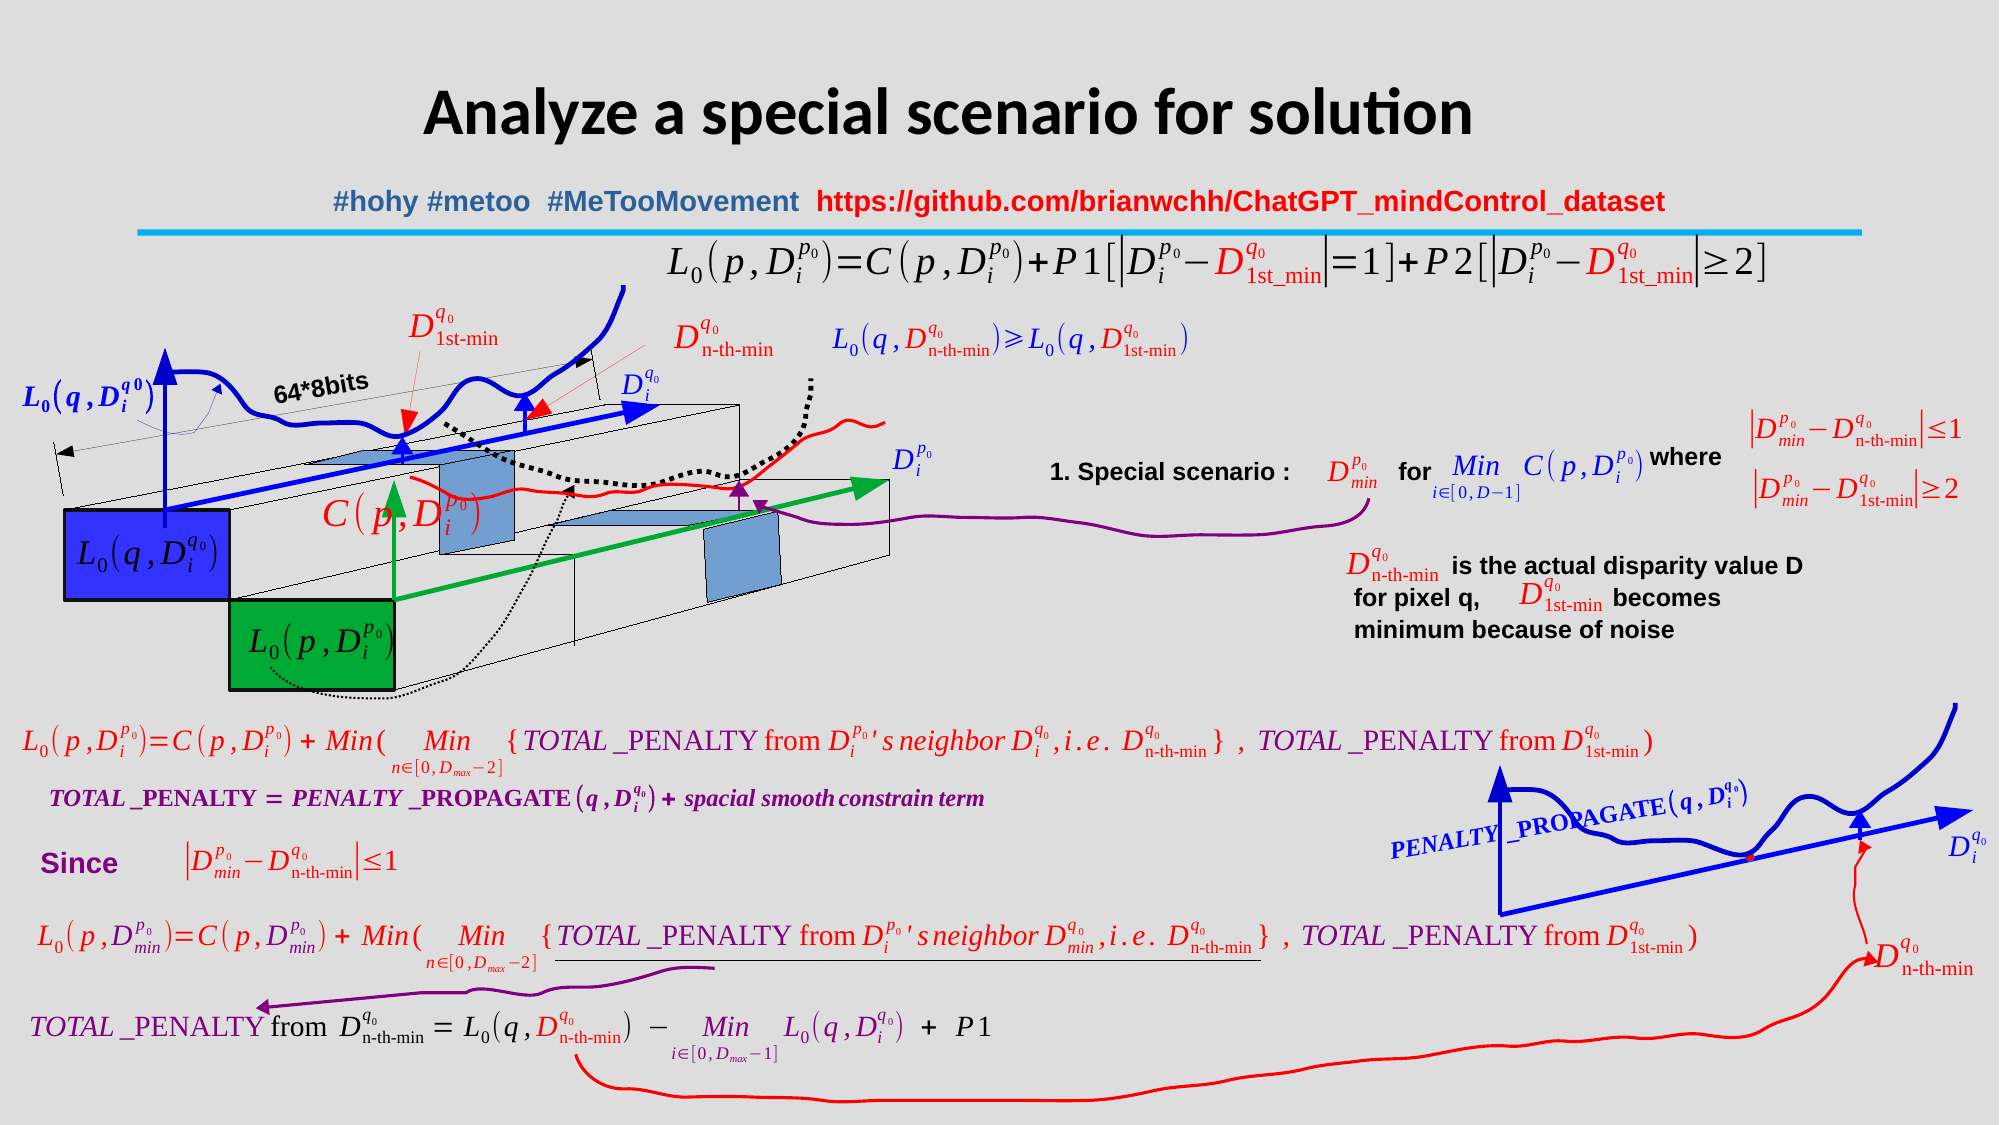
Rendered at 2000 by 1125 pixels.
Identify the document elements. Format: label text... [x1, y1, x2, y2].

chart [1940, 825, 1993, 868]
chart [1740, 408, 1970, 451]
chart [176, 840, 406, 882]
text_box is the actual disparity value D for pixel q, becomes minimum because of noise [1339, 539, 1831, 676]
text_box [1745, 854, 1755, 862]
chart [885, 438, 939, 481]
text_box [64, 511, 394, 691]
text_box [394, 450, 515, 495]
chart [22, 1005, 998, 1065]
text_box 1. Special scenario : [1035, 450, 1320, 493]
chart [315, 484, 392, 541]
chart [613, 363, 666, 406]
chart [1743, 467, 1965, 511]
chart [394, 615, 402, 665]
text_box for [1383, 450, 1489, 507]
chart [660, 232, 1774, 290]
chart [1320, 450, 1383, 493]
chart [397, 484, 488, 541]
chart [401, 299, 506, 350]
chart [30, 915, 1704, 975]
chart [1379, 772, 1757, 870]
chart [42, 780, 991, 815]
text_box where [1635, 435, 1741, 478]
chart [15, 375, 161, 417]
text_box [412, 450, 431, 454]
text_box [548, 510, 751, 526]
text_box [304, 450, 401, 465]
text_box Analyze a special scenario for solution [415, 59, 1499, 155]
chart [825, 317, 1195, 361]
text_box [703, 512, 782, 603]
text_box [439, 492, 515, 555]
chart [1866, 930, 1981, 980]
chart [15, 719, 1659, 779]
text_box #hohy #metoo #MeTooMovement https://github.com/brianwchh/ChatGPT_mindControl_dataset [0, 177, 2000, 225]
text_box Since [25, 840, 176, 888]
chart [666, 311, 781, 361]
chart [1426, 444, 1651, 503]
chart [69, 527, 225, 577]
